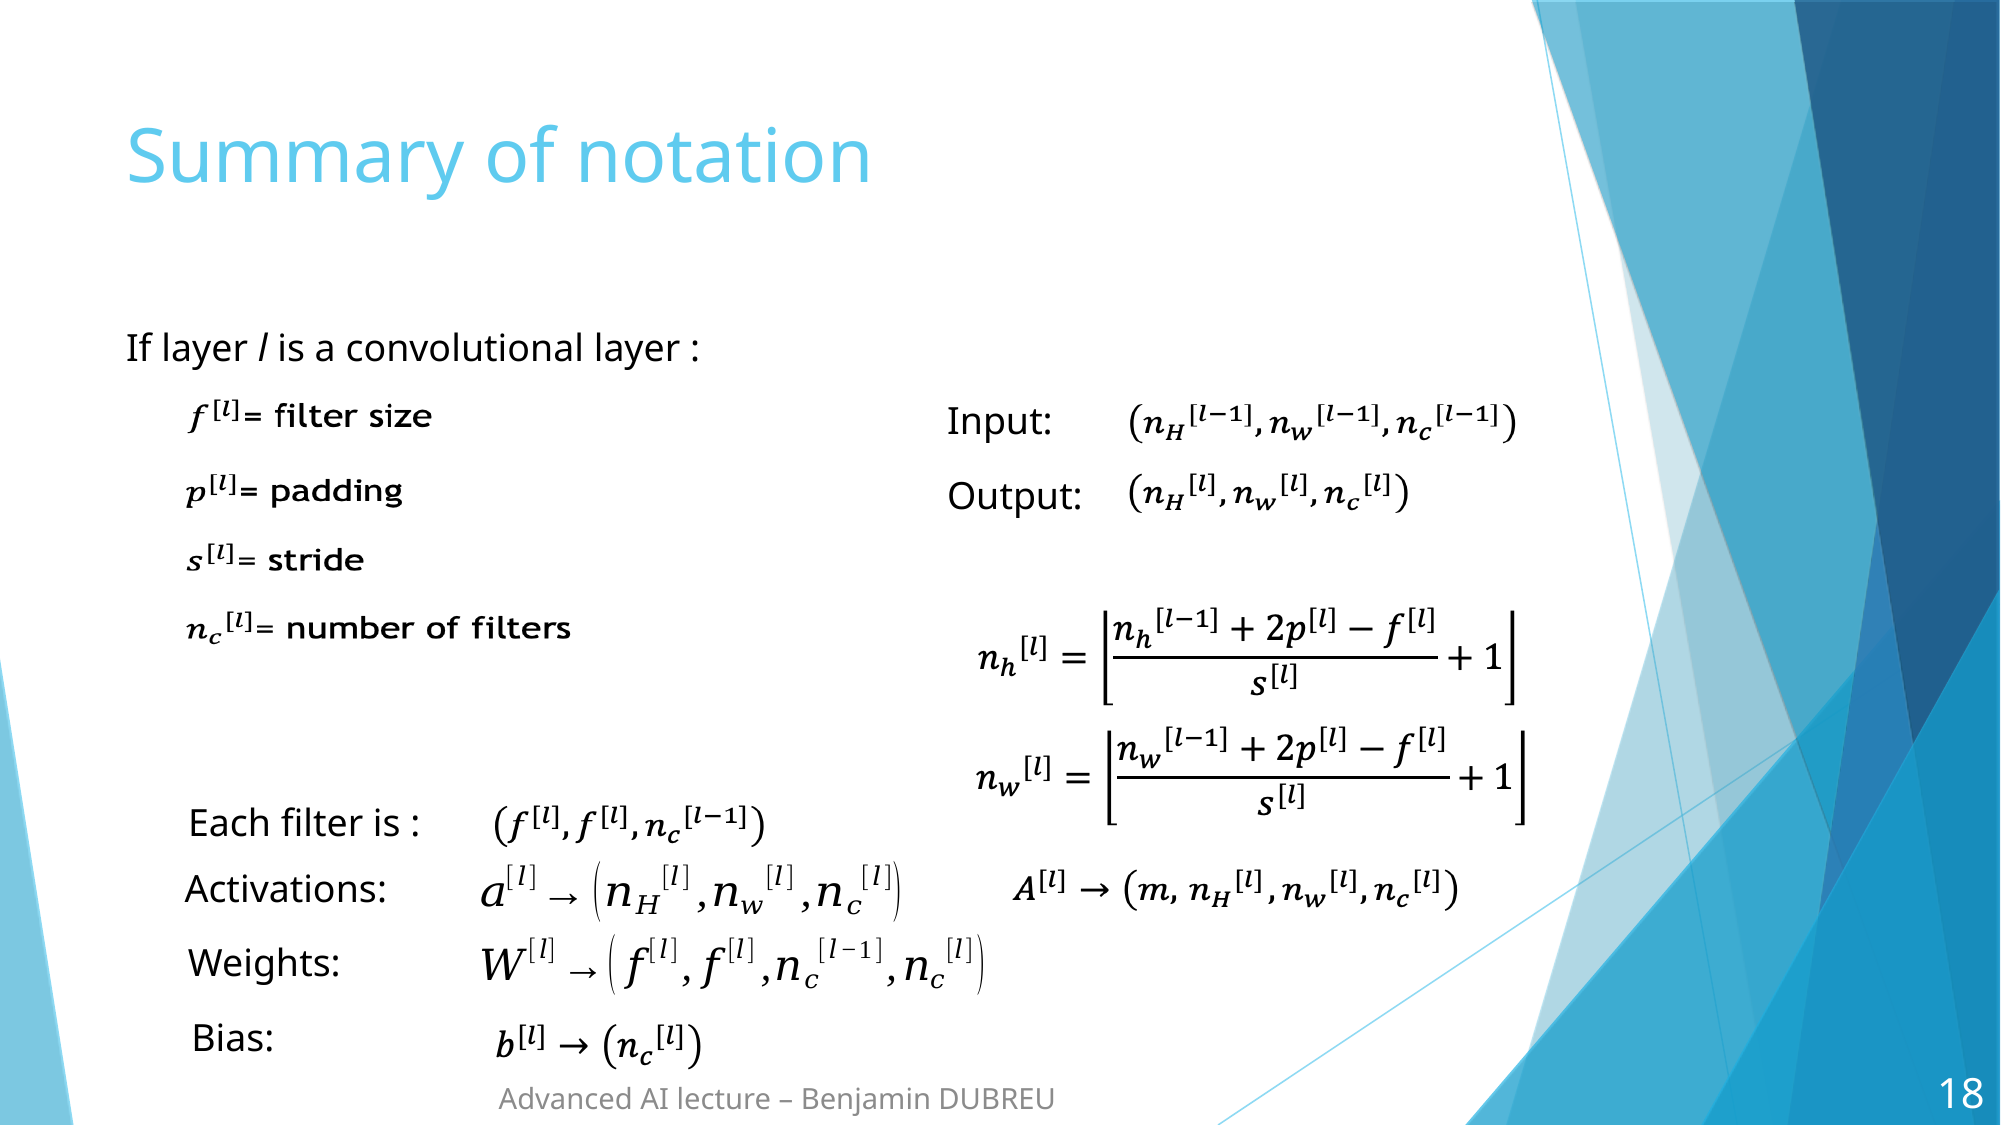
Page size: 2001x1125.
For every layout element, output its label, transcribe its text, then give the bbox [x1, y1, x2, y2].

chart [468, 931, 995, 999]
text_box Output: [932, 464, 1098, 525]
text_box [169, 463, 501, 526]
text_box If layer l is a convolutional layer : [111, 316, 716, 377]
footer Advanced AI lecture – Benjamin DUBREU [483, 1067, 1517, 1125]
text_box [1103, 389, 1549, 457]
text_box [468, 1008, 729, 1075]
title Summary of notation [111, 99, 1522, 317]
text_box [989, 856, 1482, 923]
text_box [952, 593, 1549, 833]
slide_number <number> [1887, 1065, 2000, 1125]
text_box Activations: [169, 858, 412, 918]
text_box [169, 531, 501, 594]
text_box Each filter is : [173, 791, 436, 852]
text_box [468, 791, 788, 858]
text_box Input: [932, 389, 1068, 450]
text_box Weights: [173, 931, 356, 992]
text_box [1103, 459, 1441, 526]
text_box [169, 599, 634, 662]
text_box [169, 387, 501, 453]
text_box Bias: [176, 1007, 299, 1067]
chart [468, 858, 915, 925]
